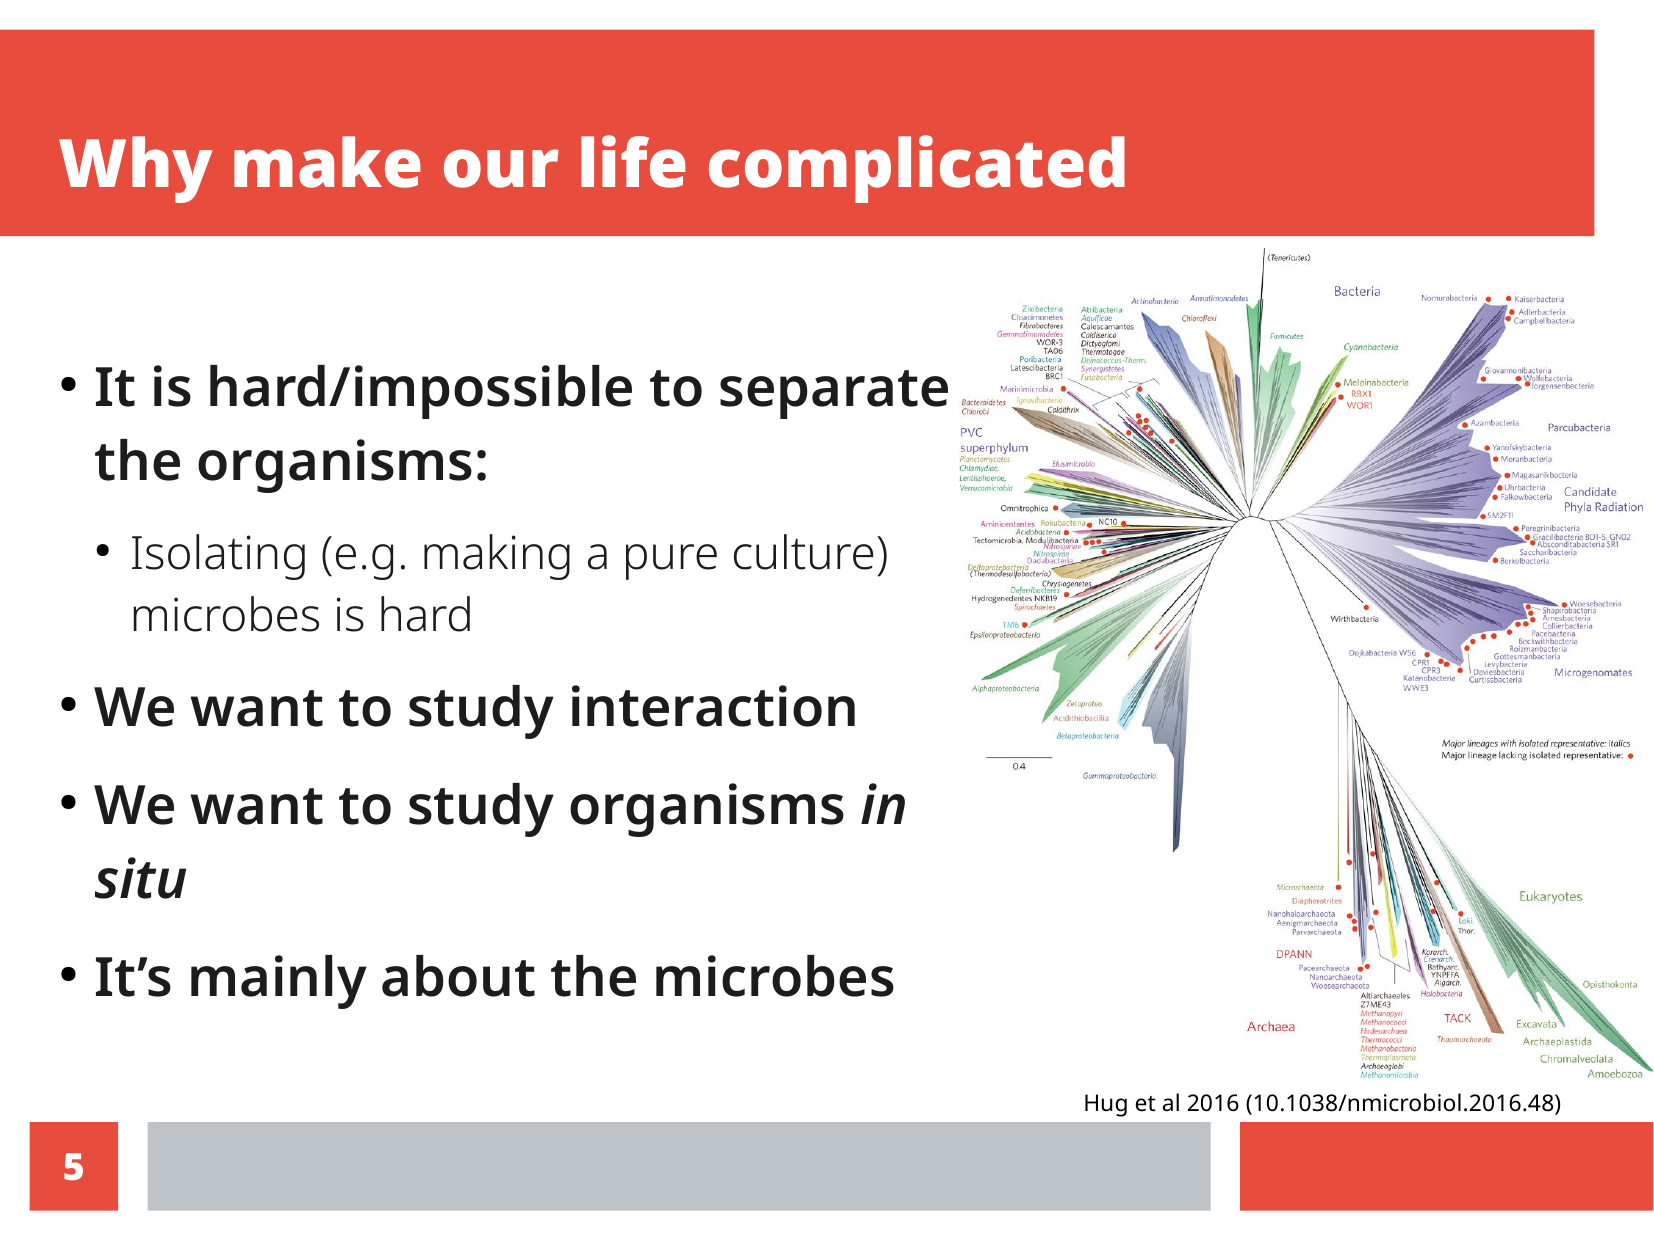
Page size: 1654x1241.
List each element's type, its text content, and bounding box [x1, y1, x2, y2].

text_box Hug et al 2016 (10.1038/nmicrobiol.2016.48) [1068, 1080, 1654, 1127]
picture [959, 248, 1654, 1081]
title Why make our life complicated [59, 59, 1595, 207]
list It is hard/impossible to separate the organisms: Isolating (e.g. making a pure culture) microbes is hard We want to study interaction We want to study organisms in situ It’s mainly about the microbes [59, 348, 959, 1066]
